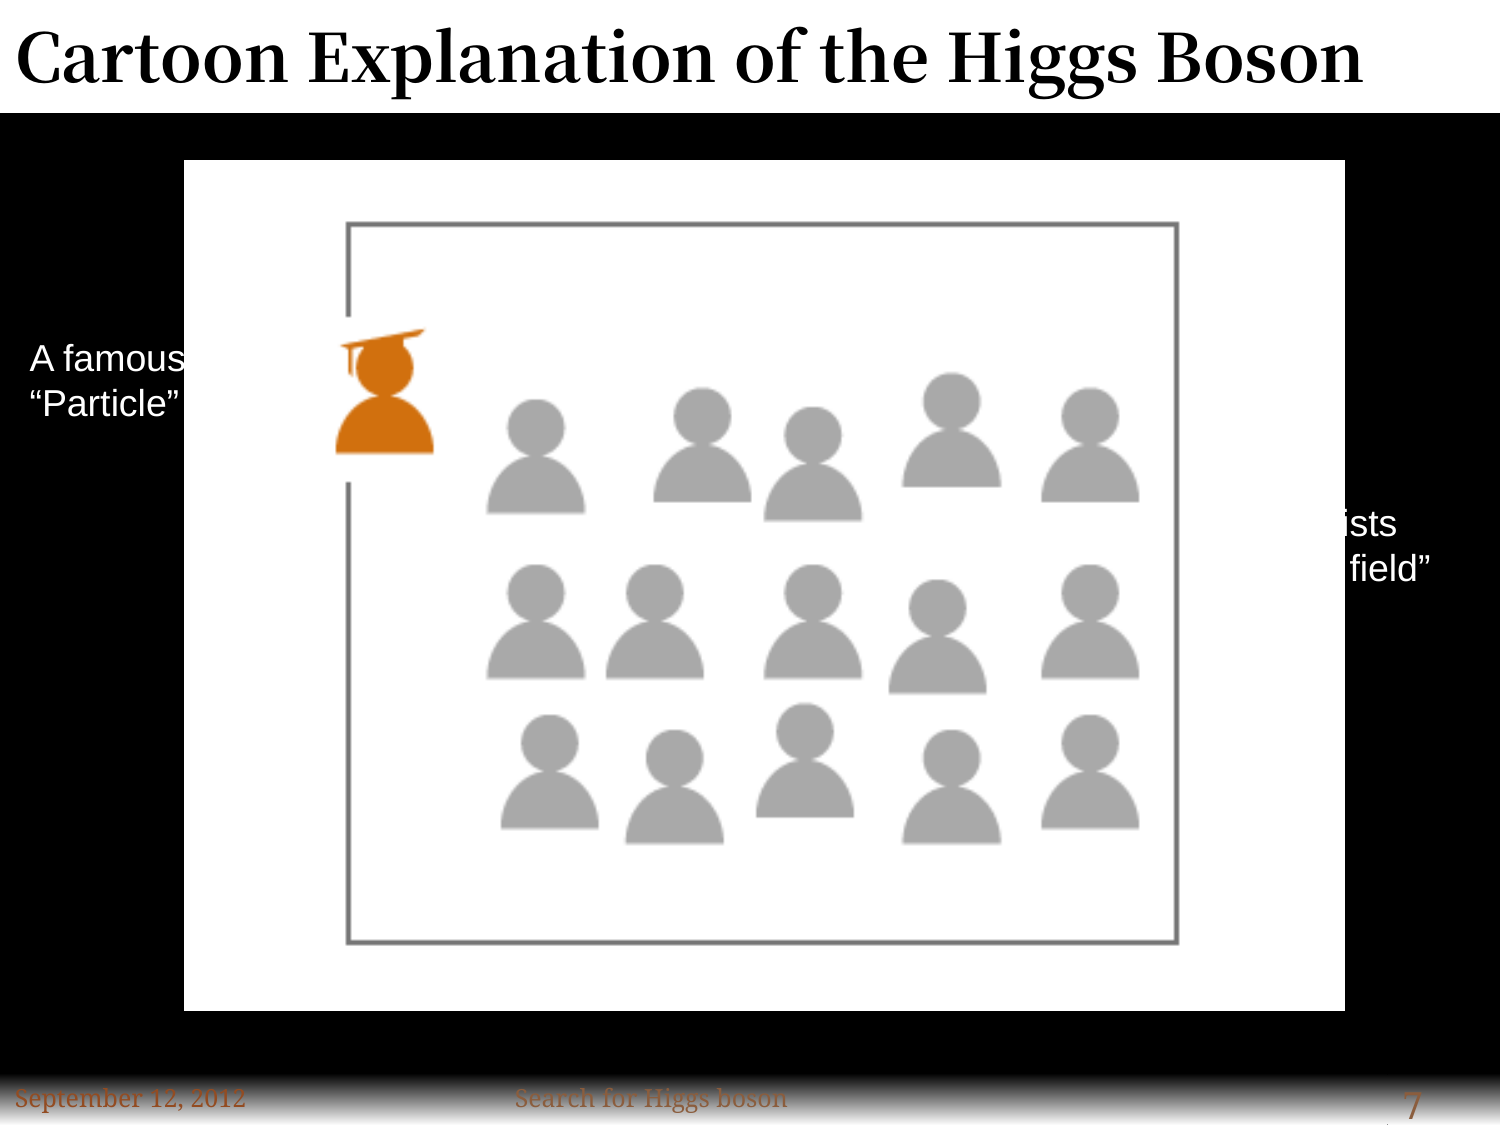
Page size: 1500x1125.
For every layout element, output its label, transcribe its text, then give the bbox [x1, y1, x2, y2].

footer Search for Higgs boson [500, 1074, 1387, 1125]
text_box A famous physicist “Particle” [14, 326, 355, 432]
slide_number <number> [1387, 1074, 1500, 1125]
slide_number September 12, 2012 [0, 1074, 500, 1125]
picture [184, 160, 1345, 1011]
text_box Physicists “Higgs field” [1216, 491, 1446, 597]
title Cartoon Explanation of the Higgs Boson [0, 0, 1500, 113]
